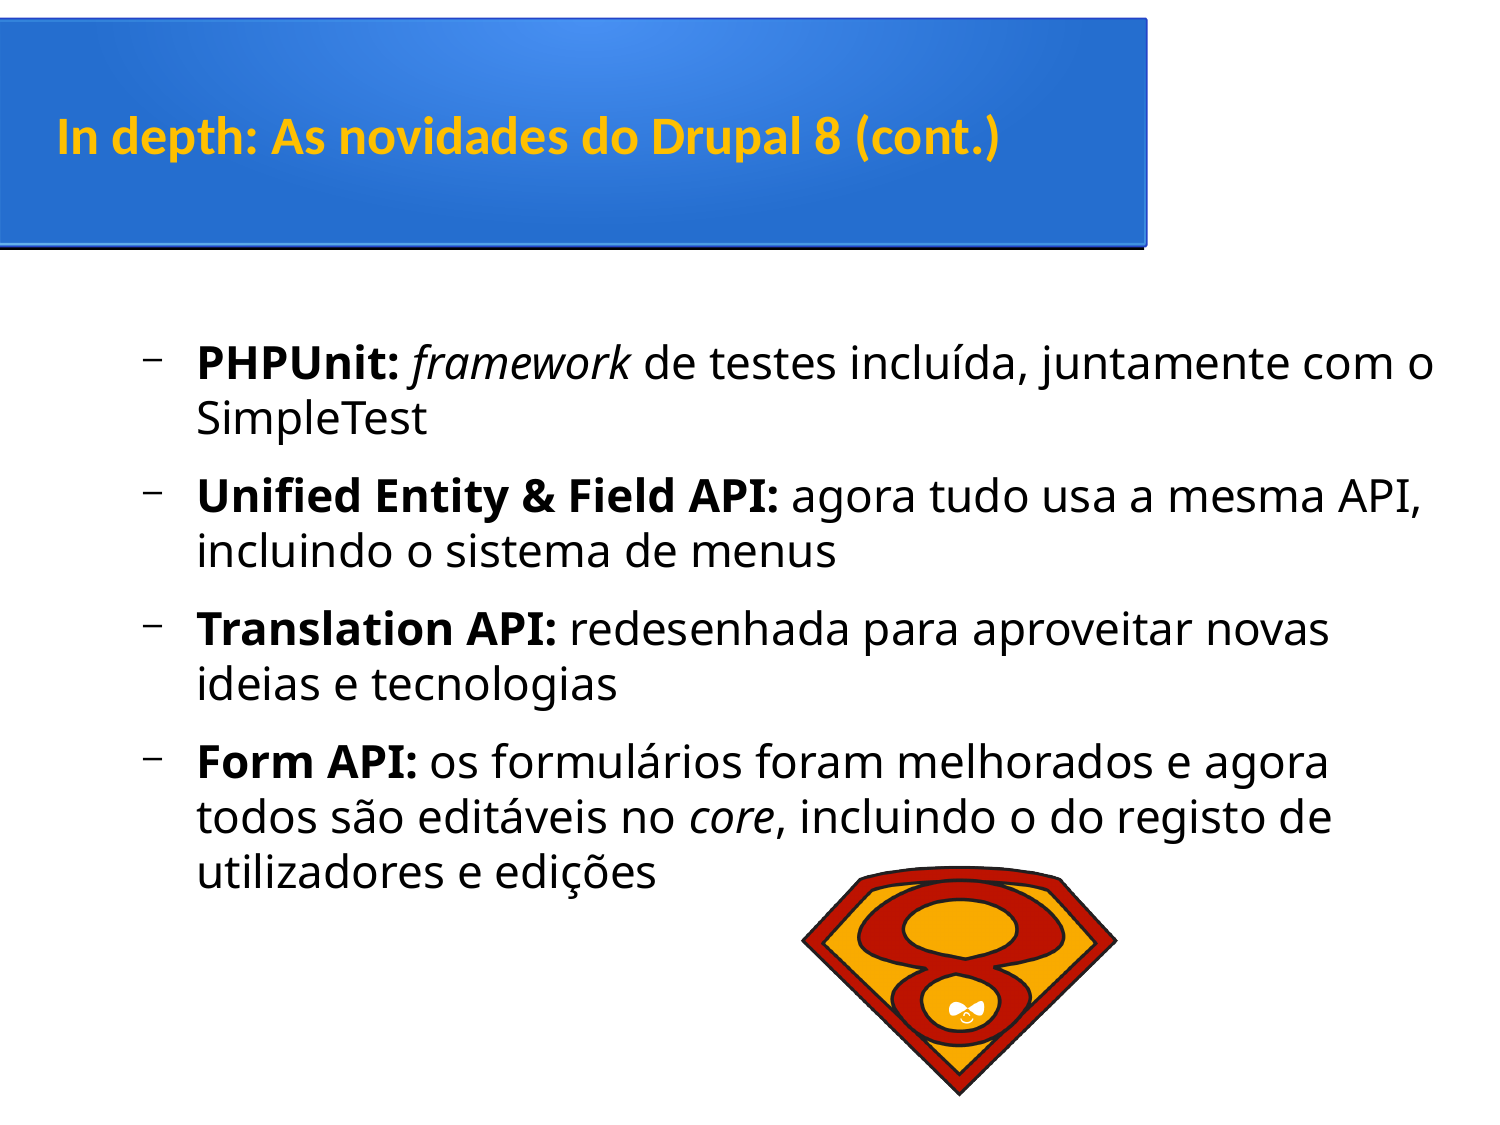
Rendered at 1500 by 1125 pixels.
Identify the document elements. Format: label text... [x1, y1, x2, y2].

list PHPUnit: framework de testes incluída, juntamente com o SimpleTest Unified Entity & Field API: agora tudo usa a mesma API, incluindo o sistema de menus Translation API: redesenhada para aproveitar novas ideias e tecnologias Form API: os formulários foram melhorados e agora todos são editáveis no core, incluindo o do registo de utilizadores e edições [39, 326, 1453, 966]
picture [797, 862, 1121, 1099]
list In depth: As novidades do Drupal 8 (cont.) [41, 41, 1111, 225]
